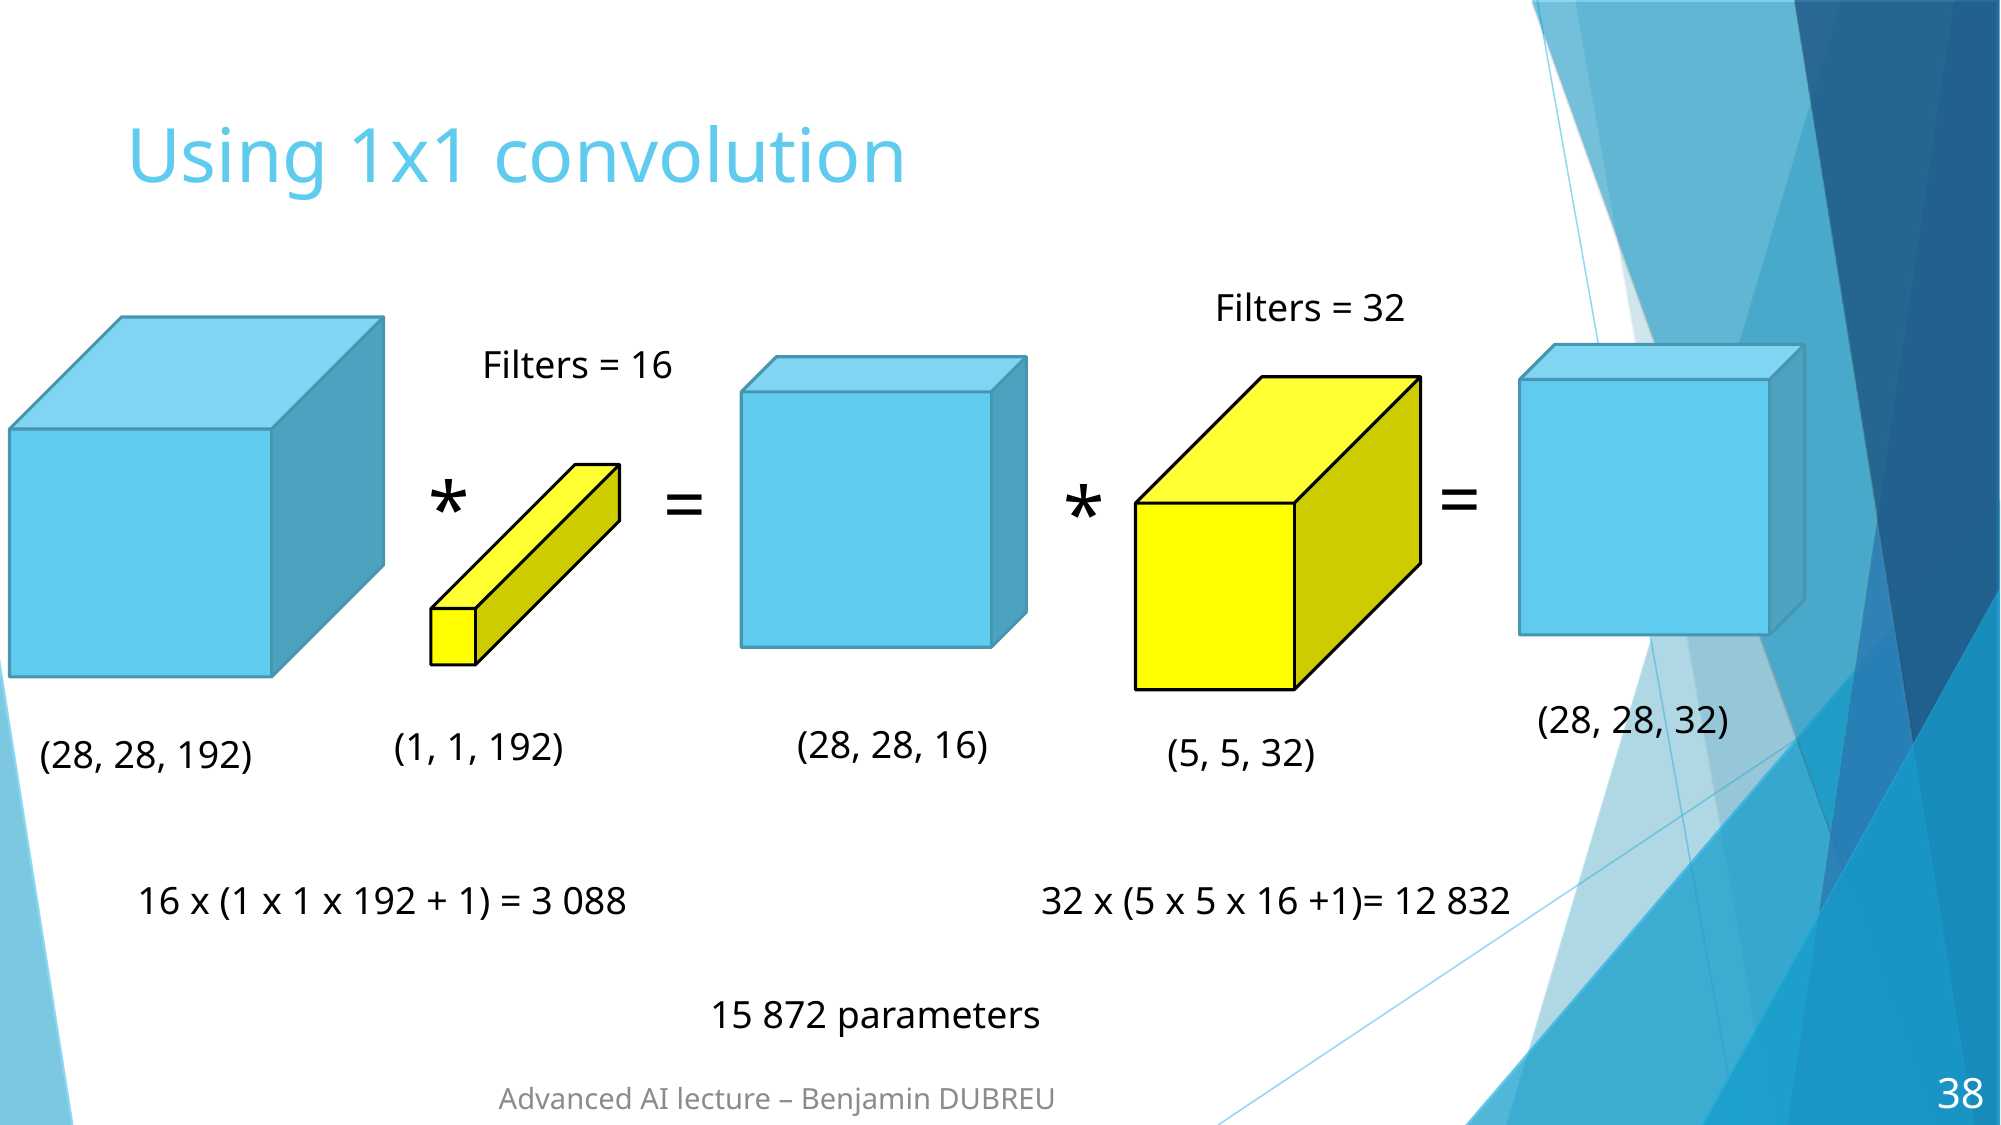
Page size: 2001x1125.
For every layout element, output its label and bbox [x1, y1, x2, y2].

slide_number [1887, 1065, 2000, 1125]
text_box [1152, 721, 1342, 781]
text_box [431, 466, 620, 665]
text_box [122, 869, 643, 930]
text_box [379, 715, 600, 776]
text_box [648, 448, 719, 554]
footer [483, 1067, 1517, 1125]
text_box [1136, 378, 1421, 690]
text_box [1026, 869, 1527, 930]
text_box [782, 713, 1138, 774]
text_box [10, 318, 384, 677]
text_box [1200, 276, 1421, 337]
text_box [1423, 443, 1494, 549]
text_box [741, 358, 1027, 648]
text_box [414, 454, 473, 559]
text_box [1048, 458, 1108, 564]
text_box [695, 983, 1057, 1044]
title [111, 99, 1522, 317]
text_box [25, 723, 321, 784]
text_box [1522, 688, 1878, 749]
text_box [1520, 346, 1805, 635]
text_box [467, 333, 688, 394]
